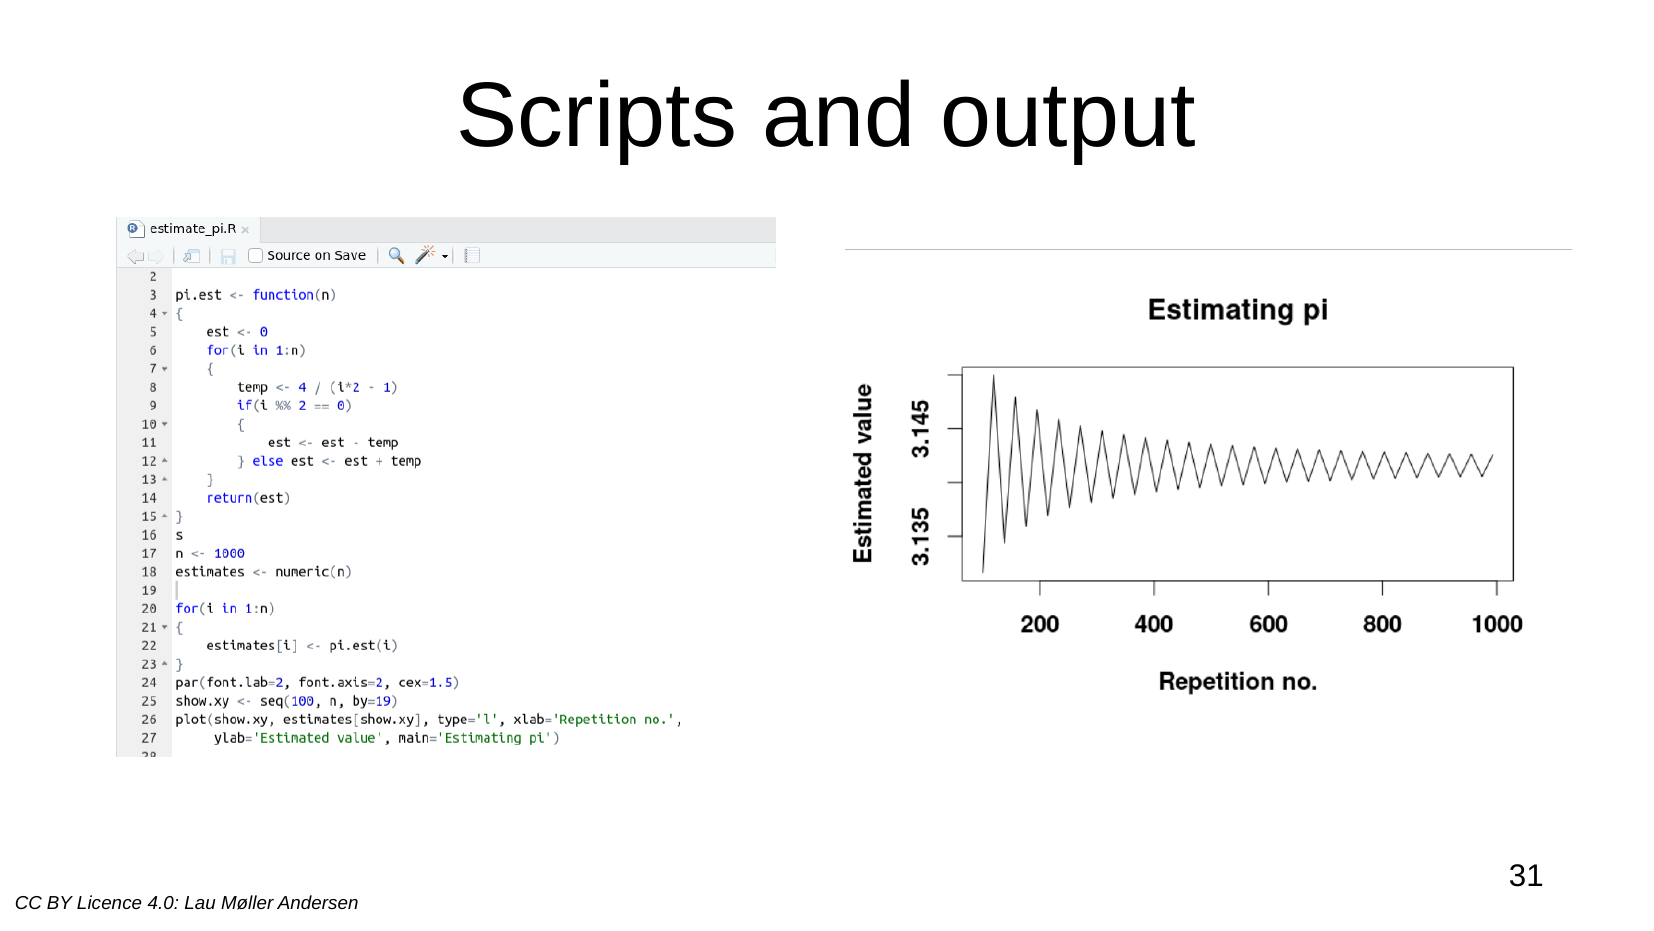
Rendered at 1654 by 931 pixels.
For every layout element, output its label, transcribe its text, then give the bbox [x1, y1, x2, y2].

picture [845, 249, 1572, 726]
text_box <nummer> [1494, 850, 1654, 921]
title Scripts and output [82, 37, 1571, 193]
picture [116, 217, 776, 758]
text_box CC BY Licence 4.0: Lau Møller Andersen [0, 885, 387, 921]
